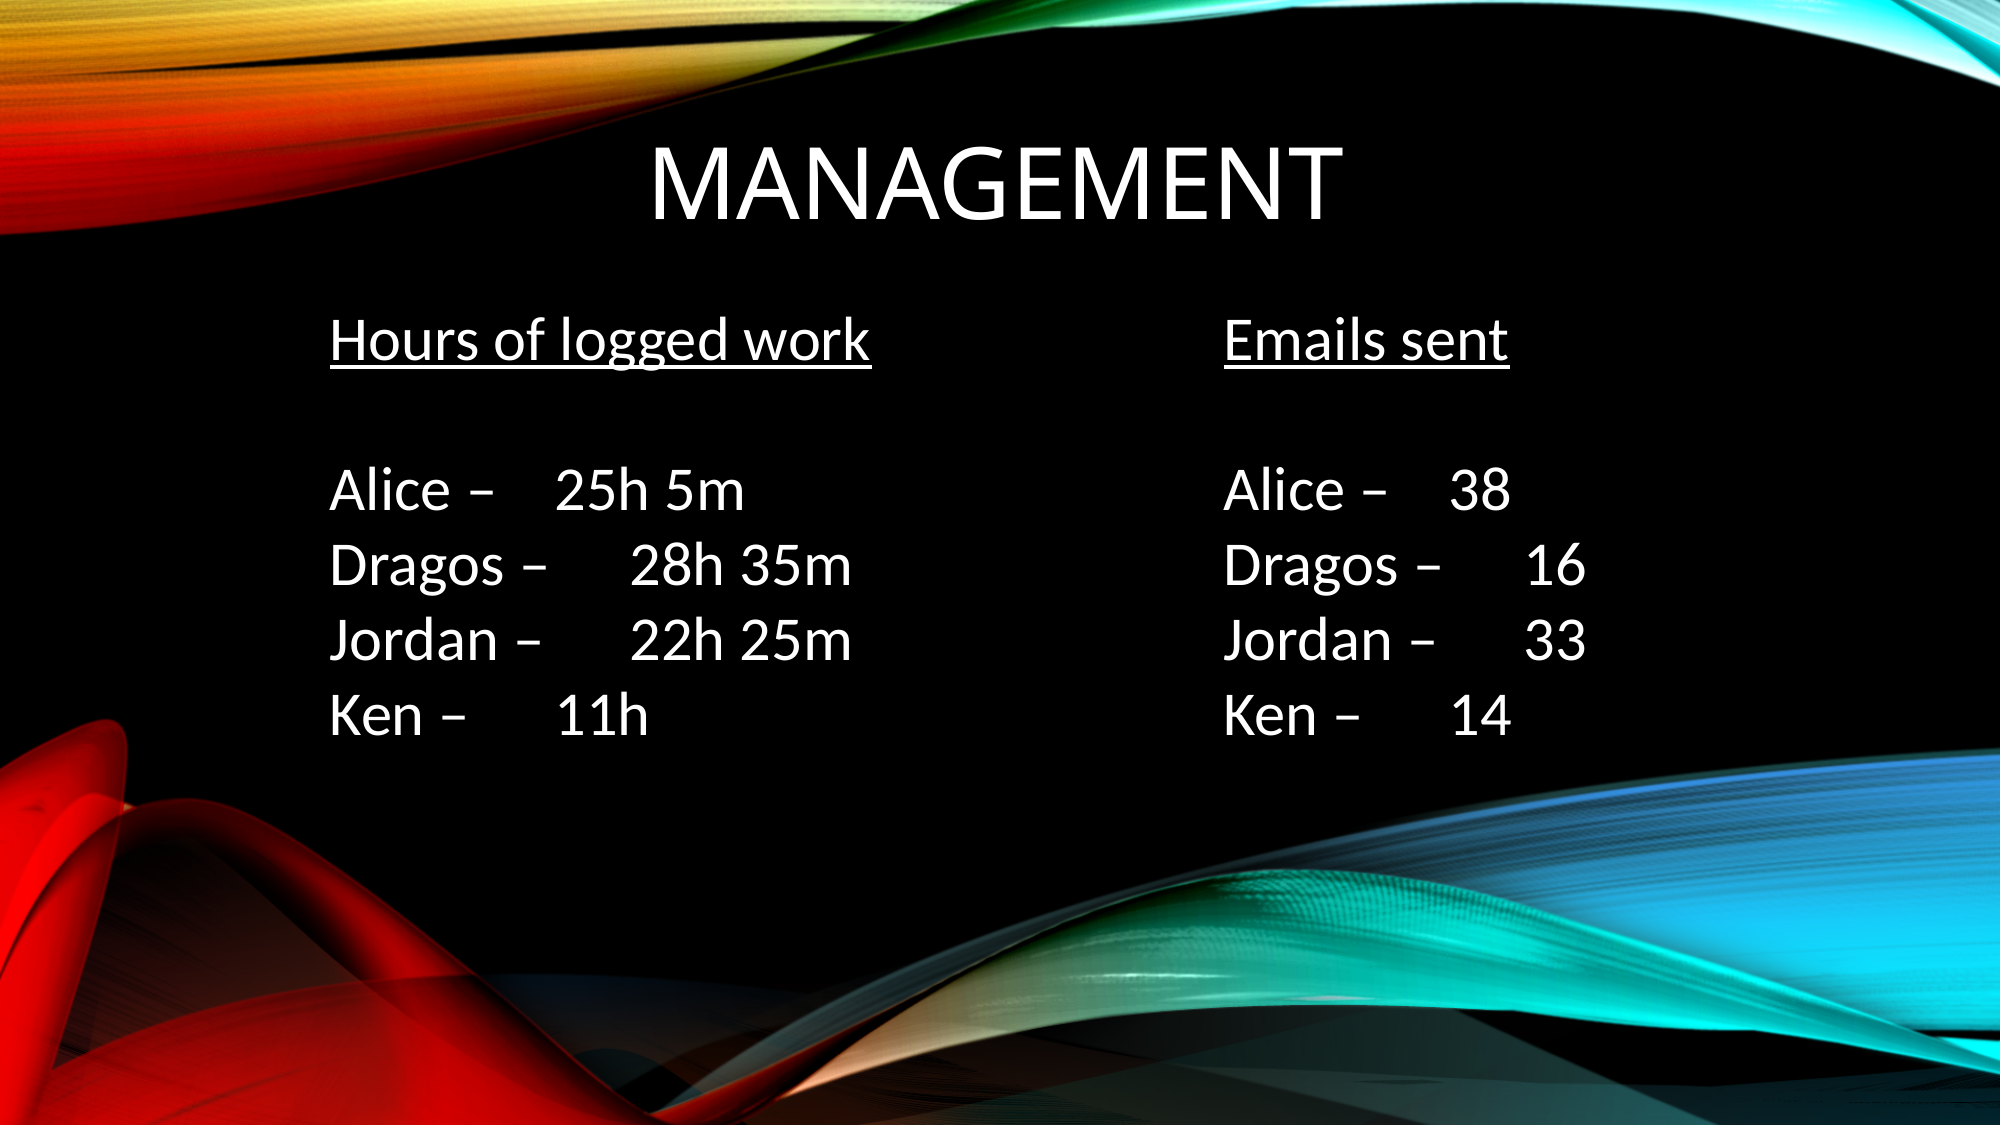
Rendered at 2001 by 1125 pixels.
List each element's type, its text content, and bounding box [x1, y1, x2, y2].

text_box Emails sent Alice – 38 Dragos – 16 Jordan – 33 Ken – 14 [1208, 290, 2000, 837]
subtitle MANAGEMENT [220, 125, 1771, 299]
text_box Hours of logged work Alice – 25h 5m Dragos – 28h 35m Jordan – 22h 25m Ken – 11h [314, 290, 906, 1125]
